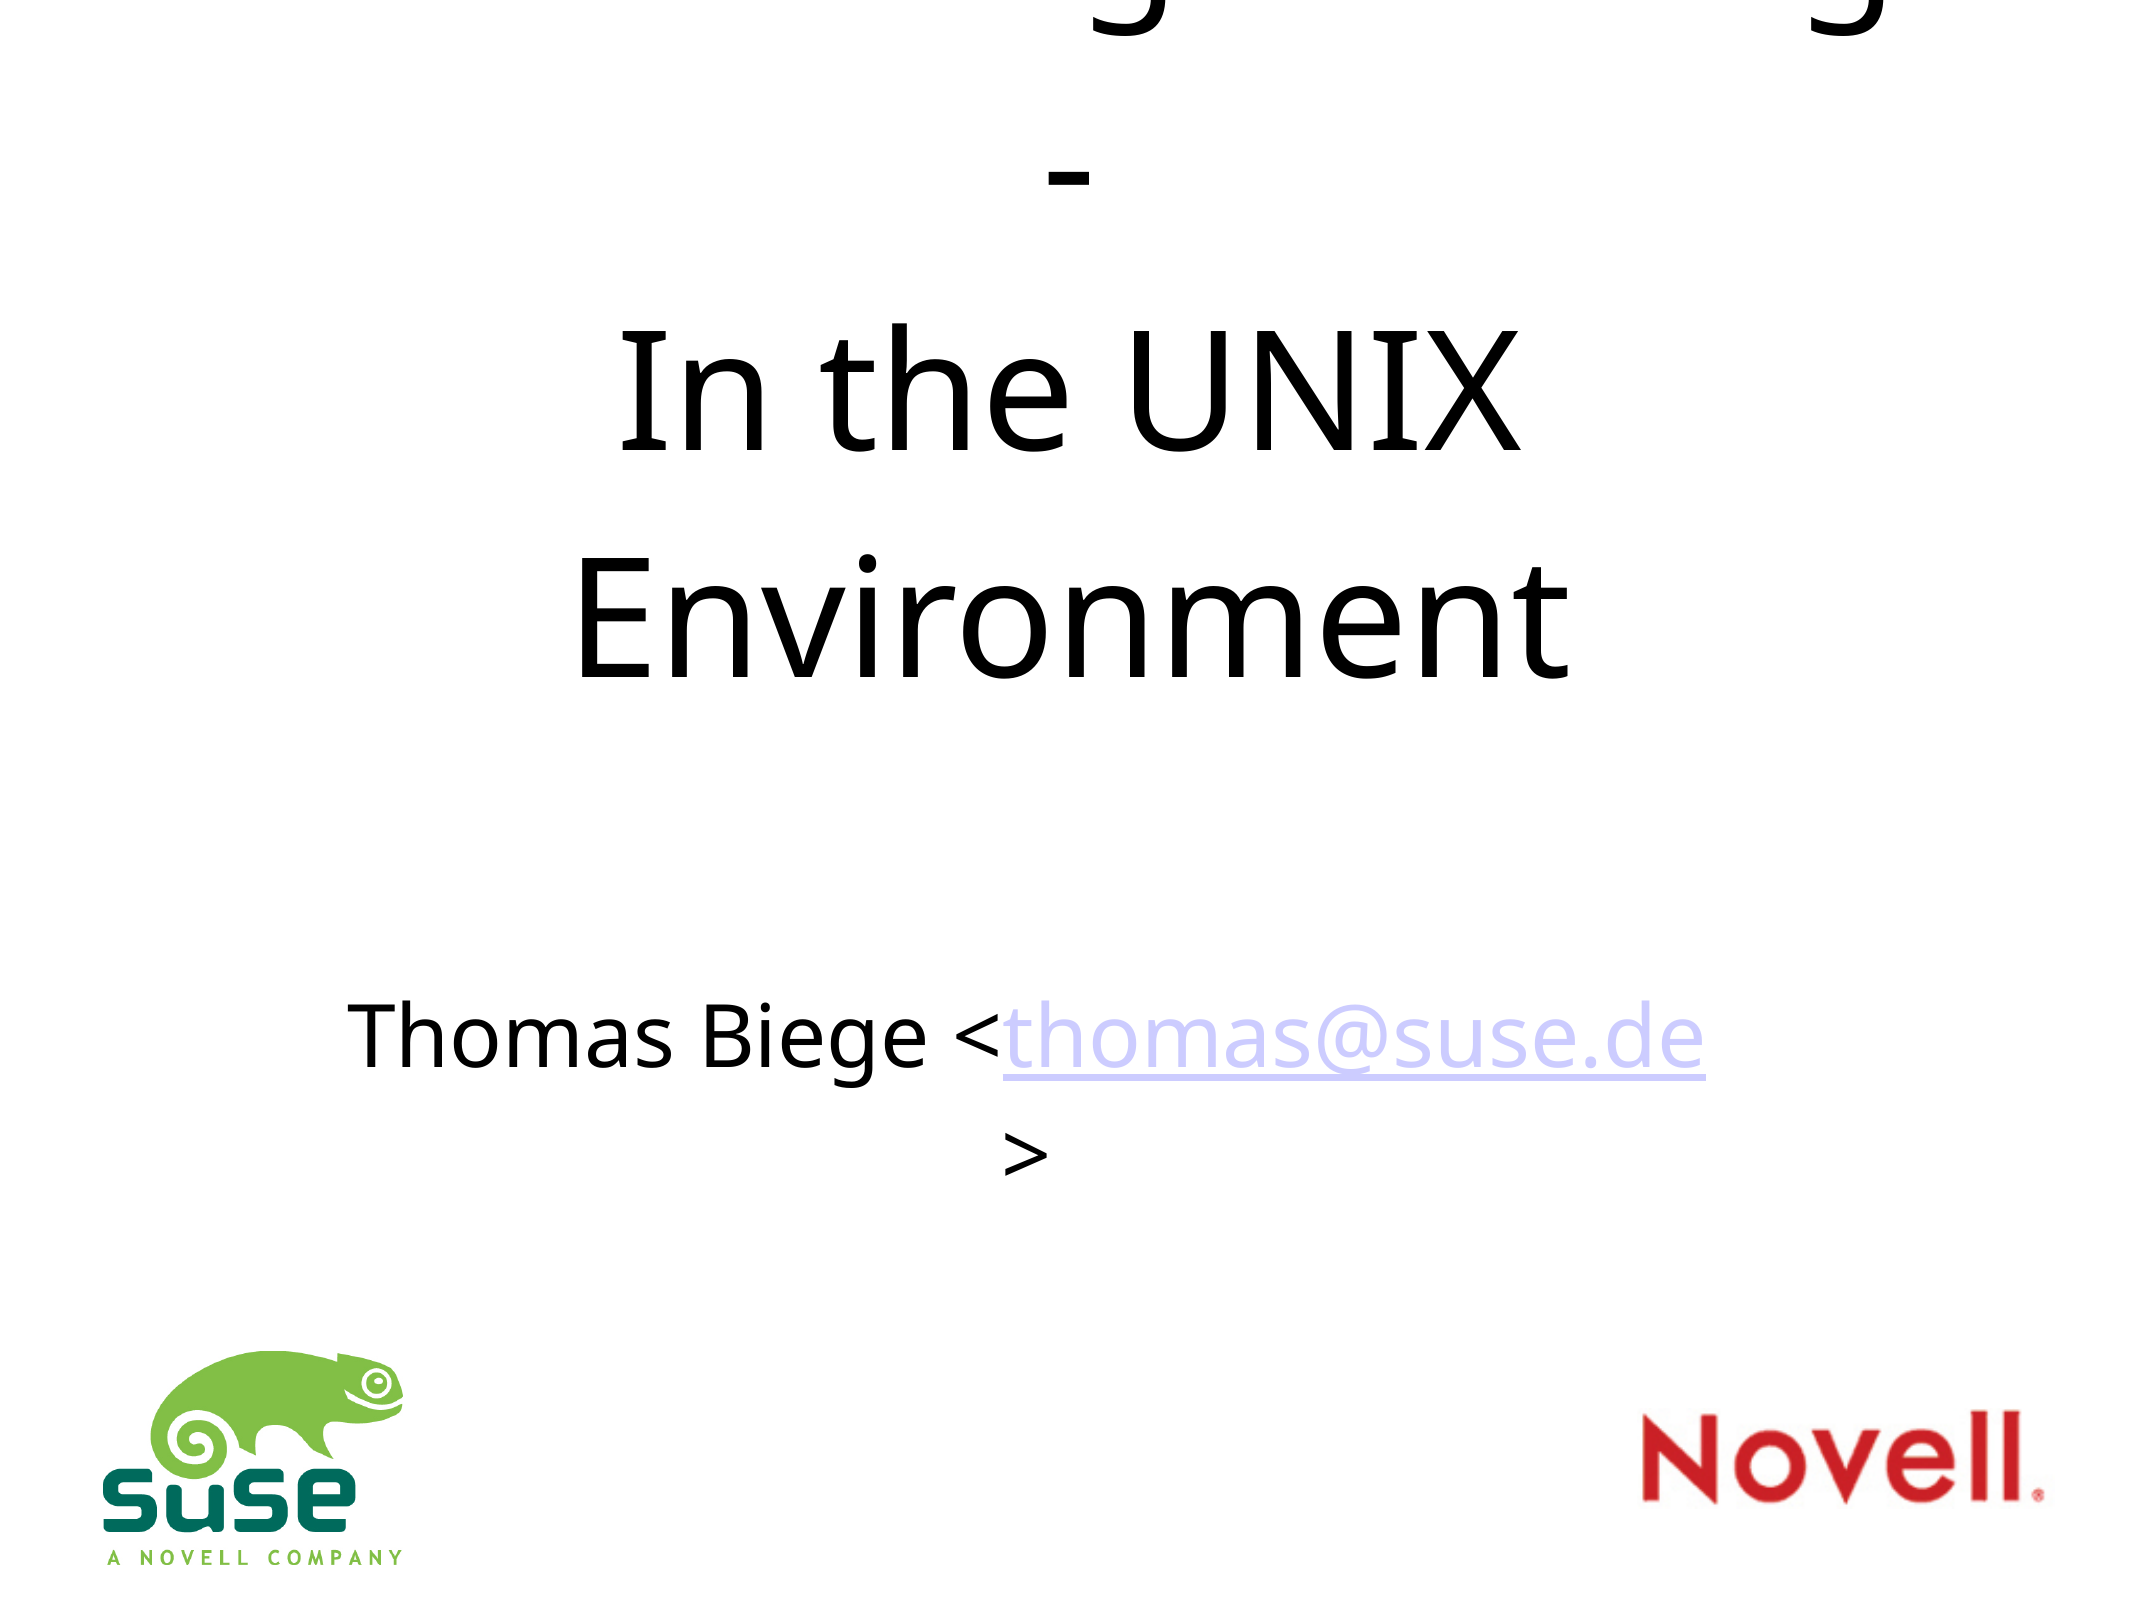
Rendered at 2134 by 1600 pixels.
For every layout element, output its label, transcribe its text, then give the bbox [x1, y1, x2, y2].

picture [1637, 1408, 2055, 1509]
picture [102, 1351, 403, 1565]
title Secure Programming - In the UNIX Environment [130, 118, 2008, 735]
text_box Thomas Biege <thomas@suse.de> [324, 972, 1729, 1093]
